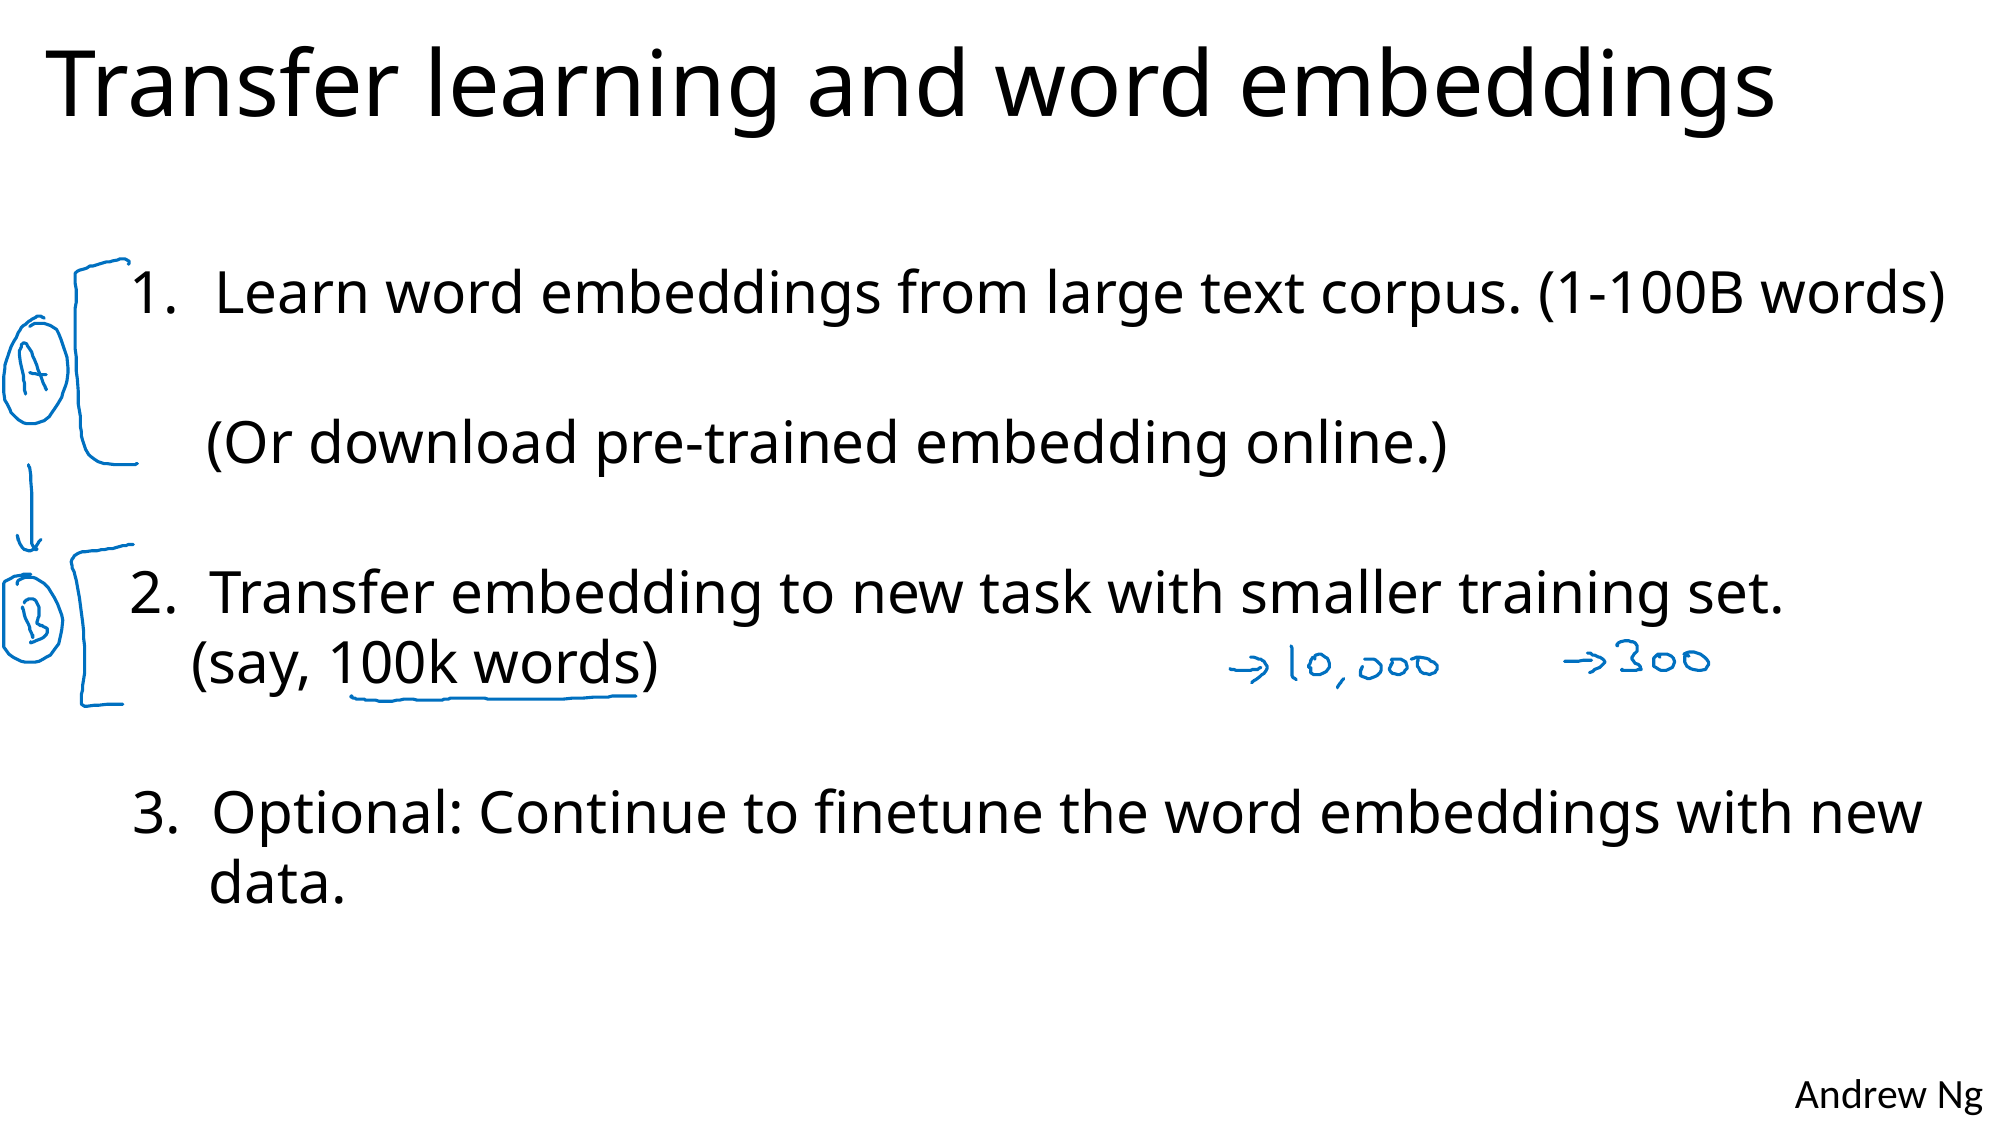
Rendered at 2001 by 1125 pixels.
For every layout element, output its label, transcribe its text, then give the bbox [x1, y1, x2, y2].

text_box 2. Transfer embedding to new task with smaller training set. (say, 100k words) [1714, 547, 1822, 704]
picture [0, 255, 1714, 711]
text_box 3. Optional: Continue to finetune the word embeddings with new data. [117, 768, 1947, 996]
text_box Learn word embeddings from large text corpus. (1-100B words) [115, 247, 1982, 334]
title Transfer learning and word embeddings [30, 29, 2000, 248]
